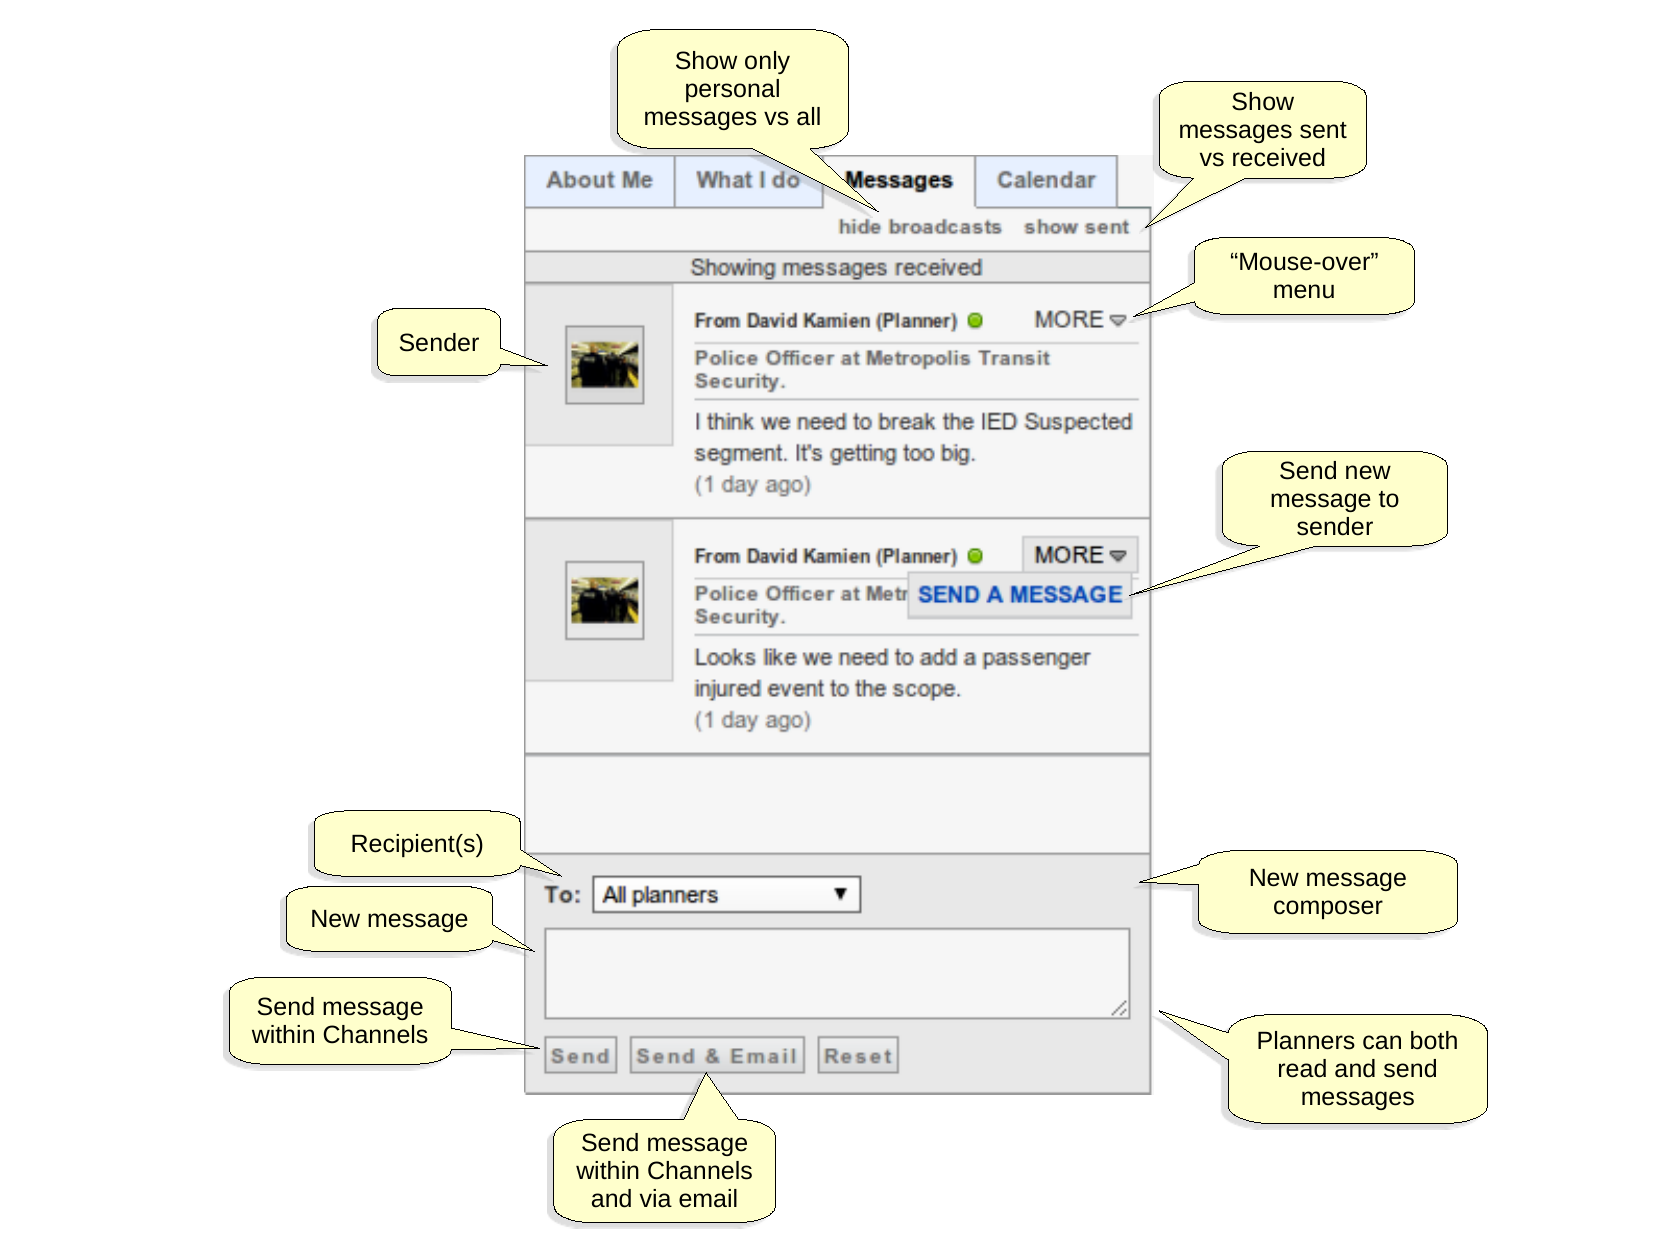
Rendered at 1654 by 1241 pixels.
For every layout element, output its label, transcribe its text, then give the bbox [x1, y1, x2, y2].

text_box Send new message to sender [1129, 451, 1448, 596]
text_box New message [286, 886, 535, 952]
text_box Show only personal messages vs all [617, 29, 879, 212]
text_box Planners can both read and send messages [1159, 1010, 1488, 1124]
text_box Send message within Channels and via email [553, 1072, 776, 1223]
text_box New message composer [1139, 850, 1458, 934]
text_box Sender [377, 308, 548, 376]
text_box Recipient(s) [314, 810, 562, 877]
picture [524, 155, 1154, 1095]
text_box Send message within Channels [229, 977, 540, 1065]
text_box Show messages sent vs received [1145, 81, 1367, 228]
text_box “Mouse-over” menu [1133, 237, 1415, 317]
